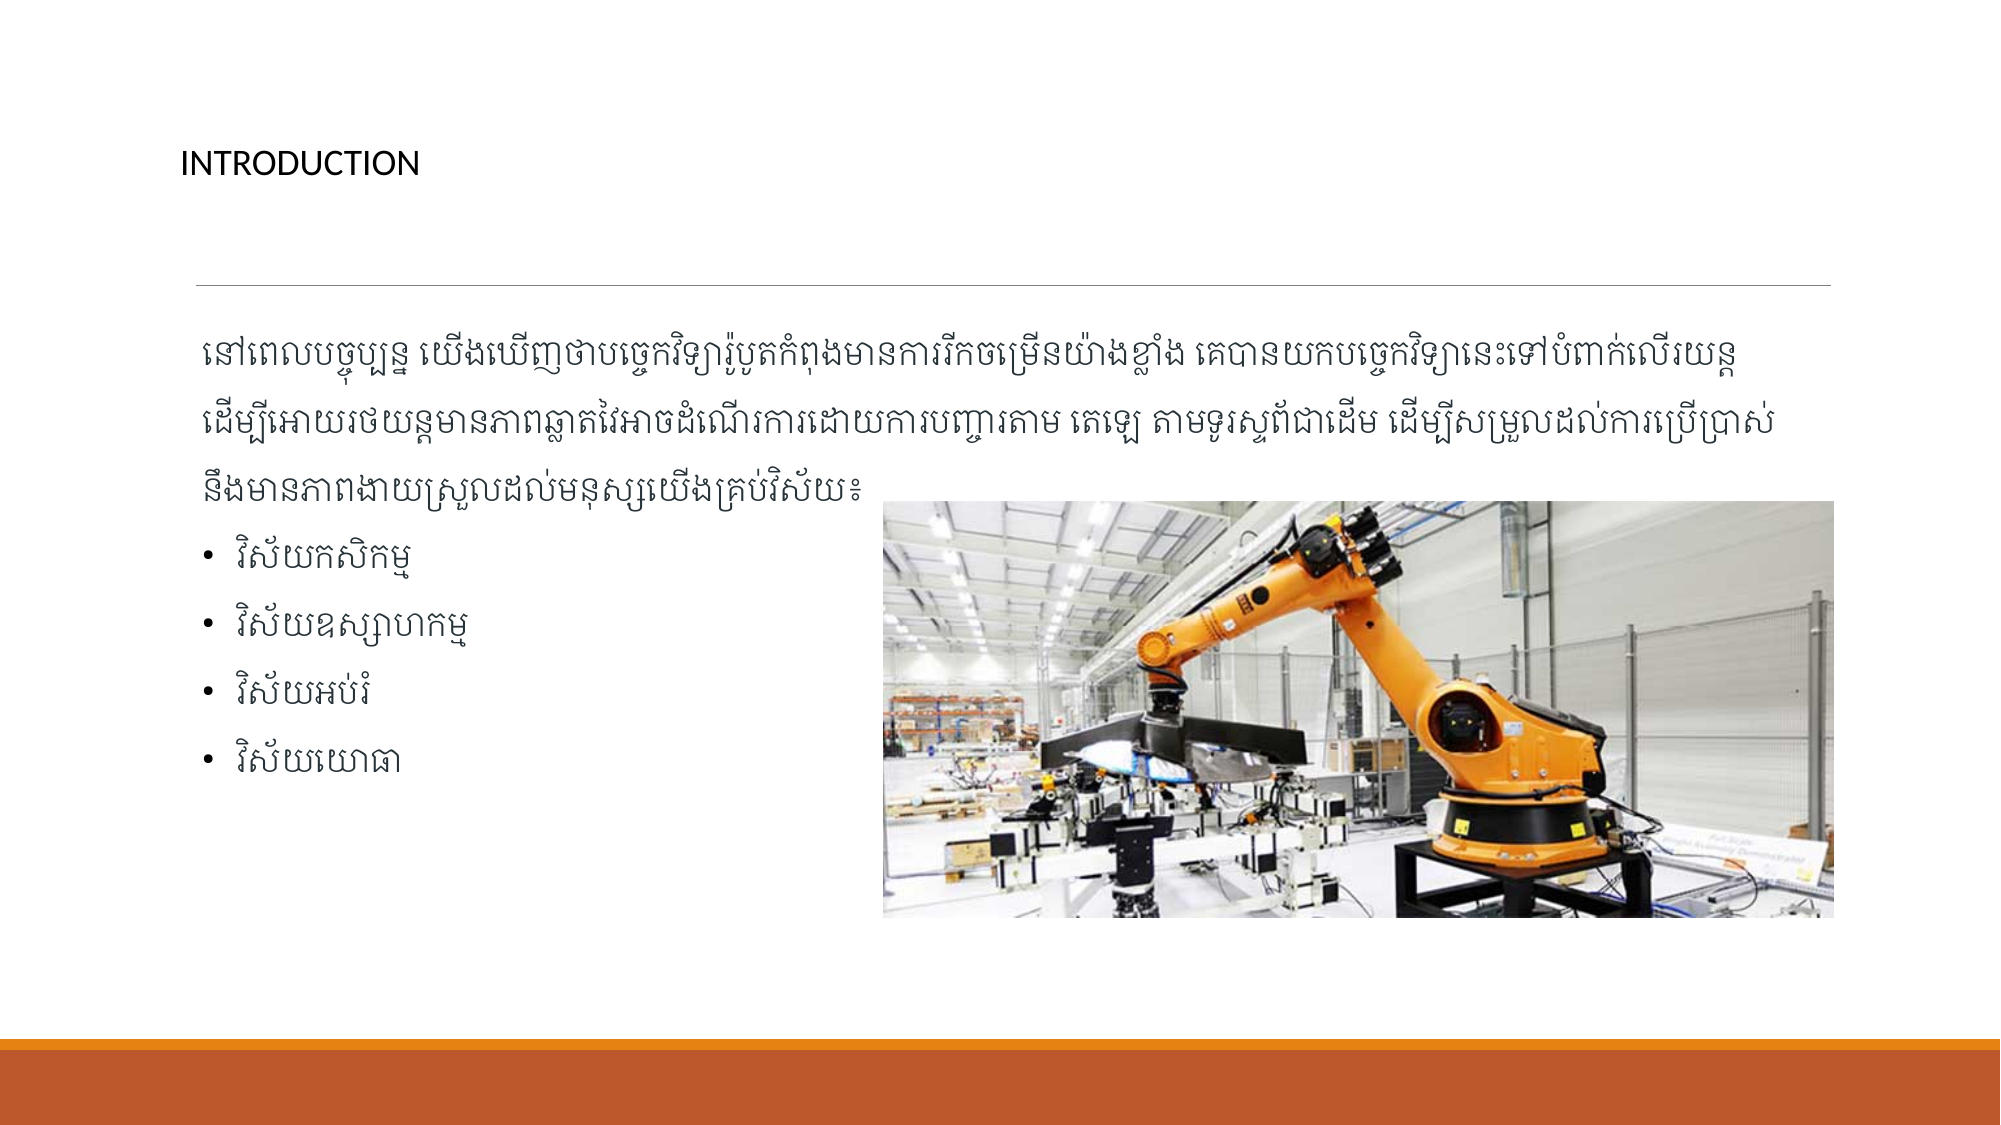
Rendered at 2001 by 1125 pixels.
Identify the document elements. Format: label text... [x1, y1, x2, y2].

title INTRODUCTION [180, 47, 1830, 285]
text_box នៅពេលបច្ចុប្បន្ន យើងឃើញថាបច្ចេកវិទ្យារ៉ូបូតកំពុងមានការរីកចម្រើនយ៉ាងខ្លាំង គេបានយកបច្ចេកវិទ្យានេះទៅបំពាក់លើរយន្ត ដើម្បីអោយរថយន្តមានភាពឆ្លាតវៃអាចដំណើរការដោយការបញ្ចារតាម​ តេឡេ តាមទូរស្ទព័ជាដើម ដើម្បីសម្រួលដល់ការប្រើប្រាស់​ នឹងមានភាពងាយស្រួលដល់មនុស្សយើងគ្រប់វិស័យ៖ វិស័យកសិកម្ម វិស័យឧស្សាហកម្ម វិស័យអប់រំ វិស័យយោធា [187, 299, 1838, 938]
picture [883, 501, 1834, 918]
